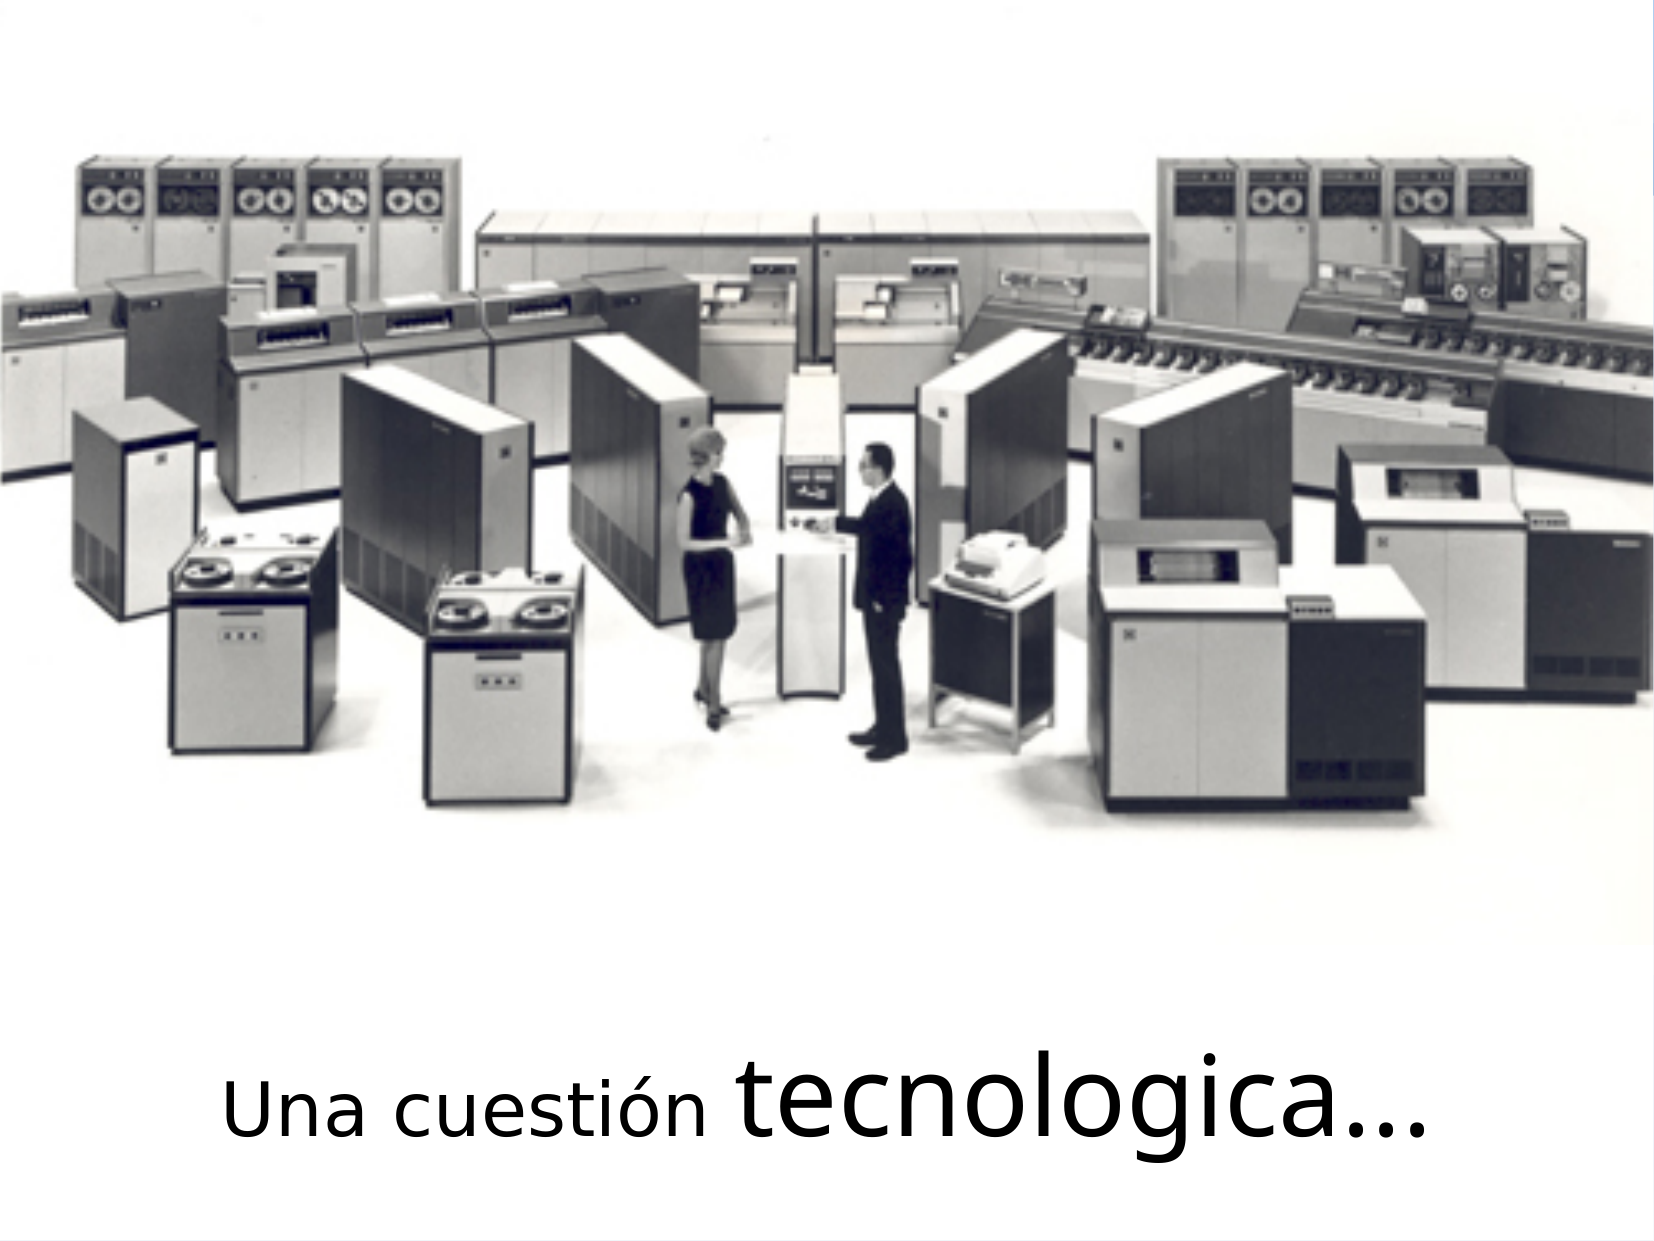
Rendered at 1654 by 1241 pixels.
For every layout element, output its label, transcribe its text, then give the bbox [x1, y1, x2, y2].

picture [0, 0, 1654, 944]
text_box Una cuestión tecnologica... [0, 944, 1654, 1241]
